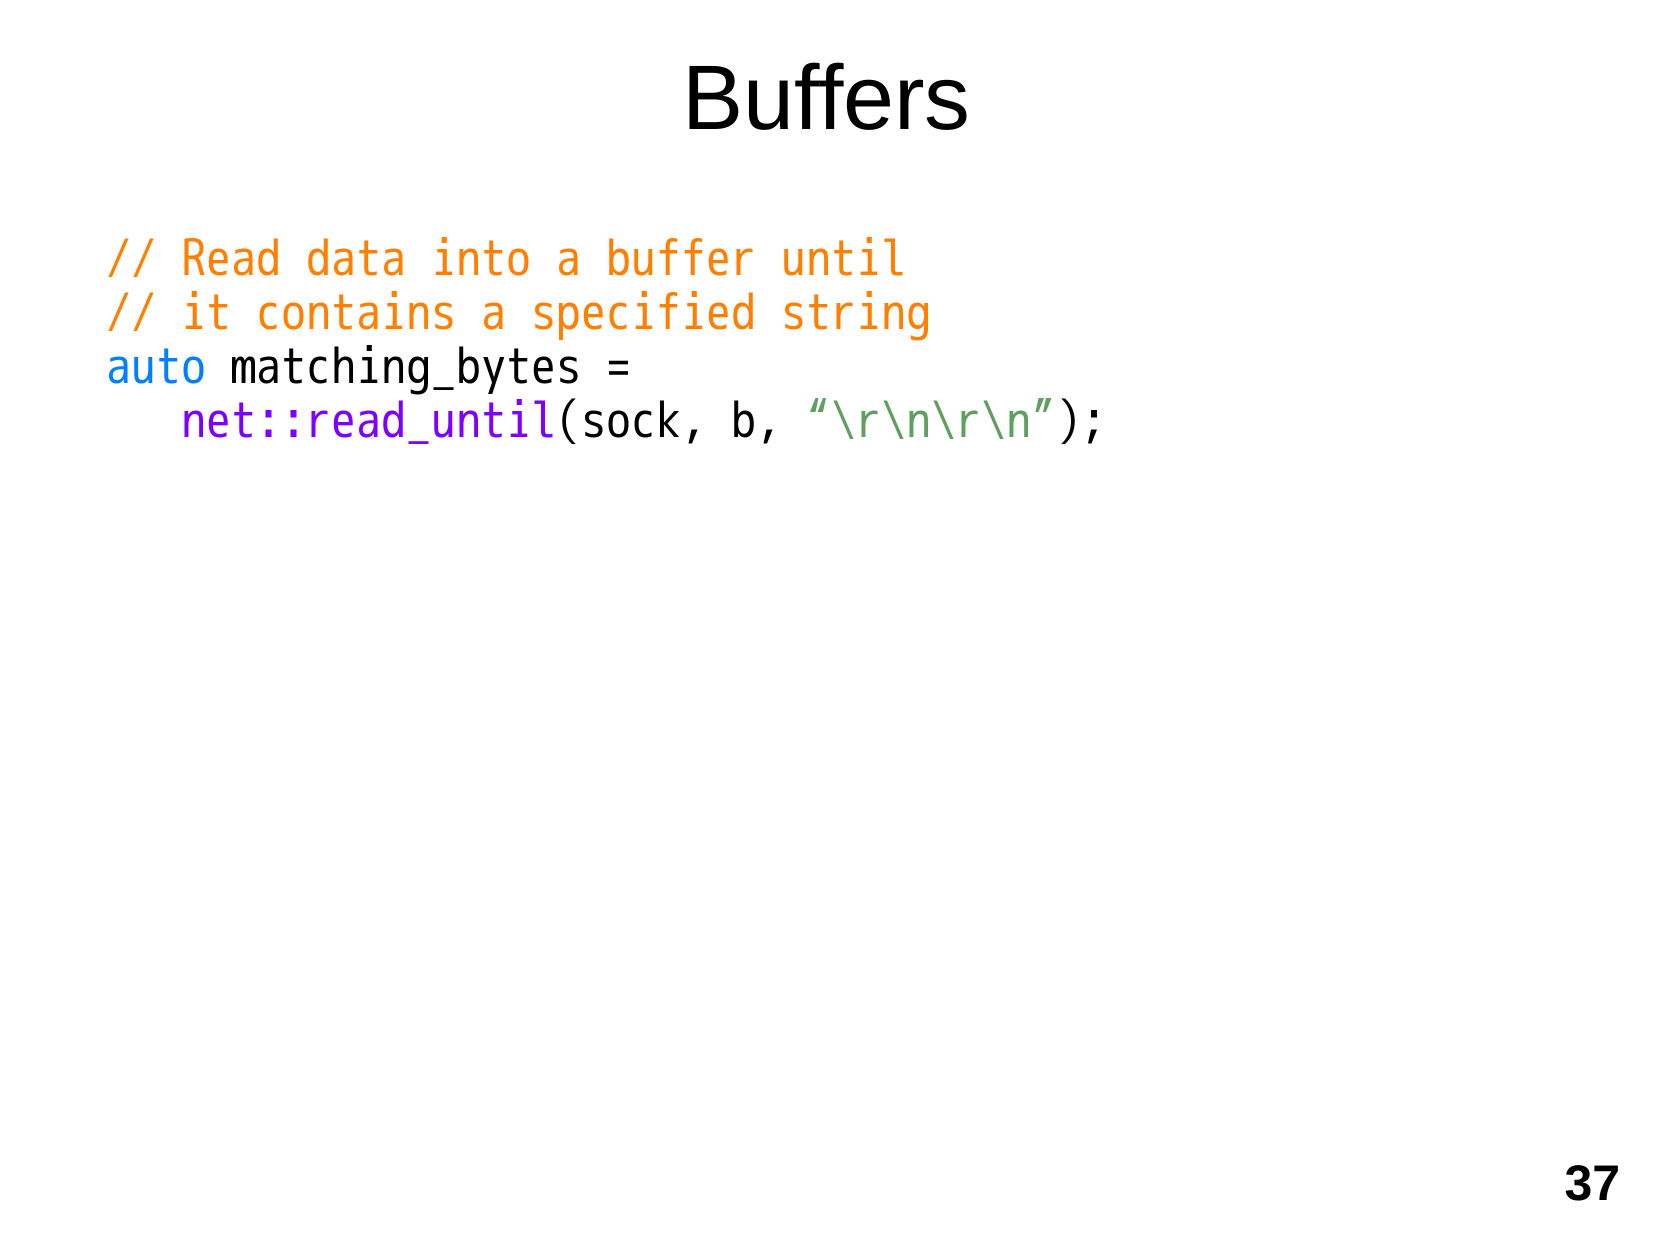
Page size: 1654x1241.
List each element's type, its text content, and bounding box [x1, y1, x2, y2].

title Buffers [82, 15, 1571, 181]
text_box // Read data into a buffer until // it contains a specified string auto matching_bytes = net::read_until(sock, b, “\r\n\r\n”); [91, 225, 1562, 1053]
